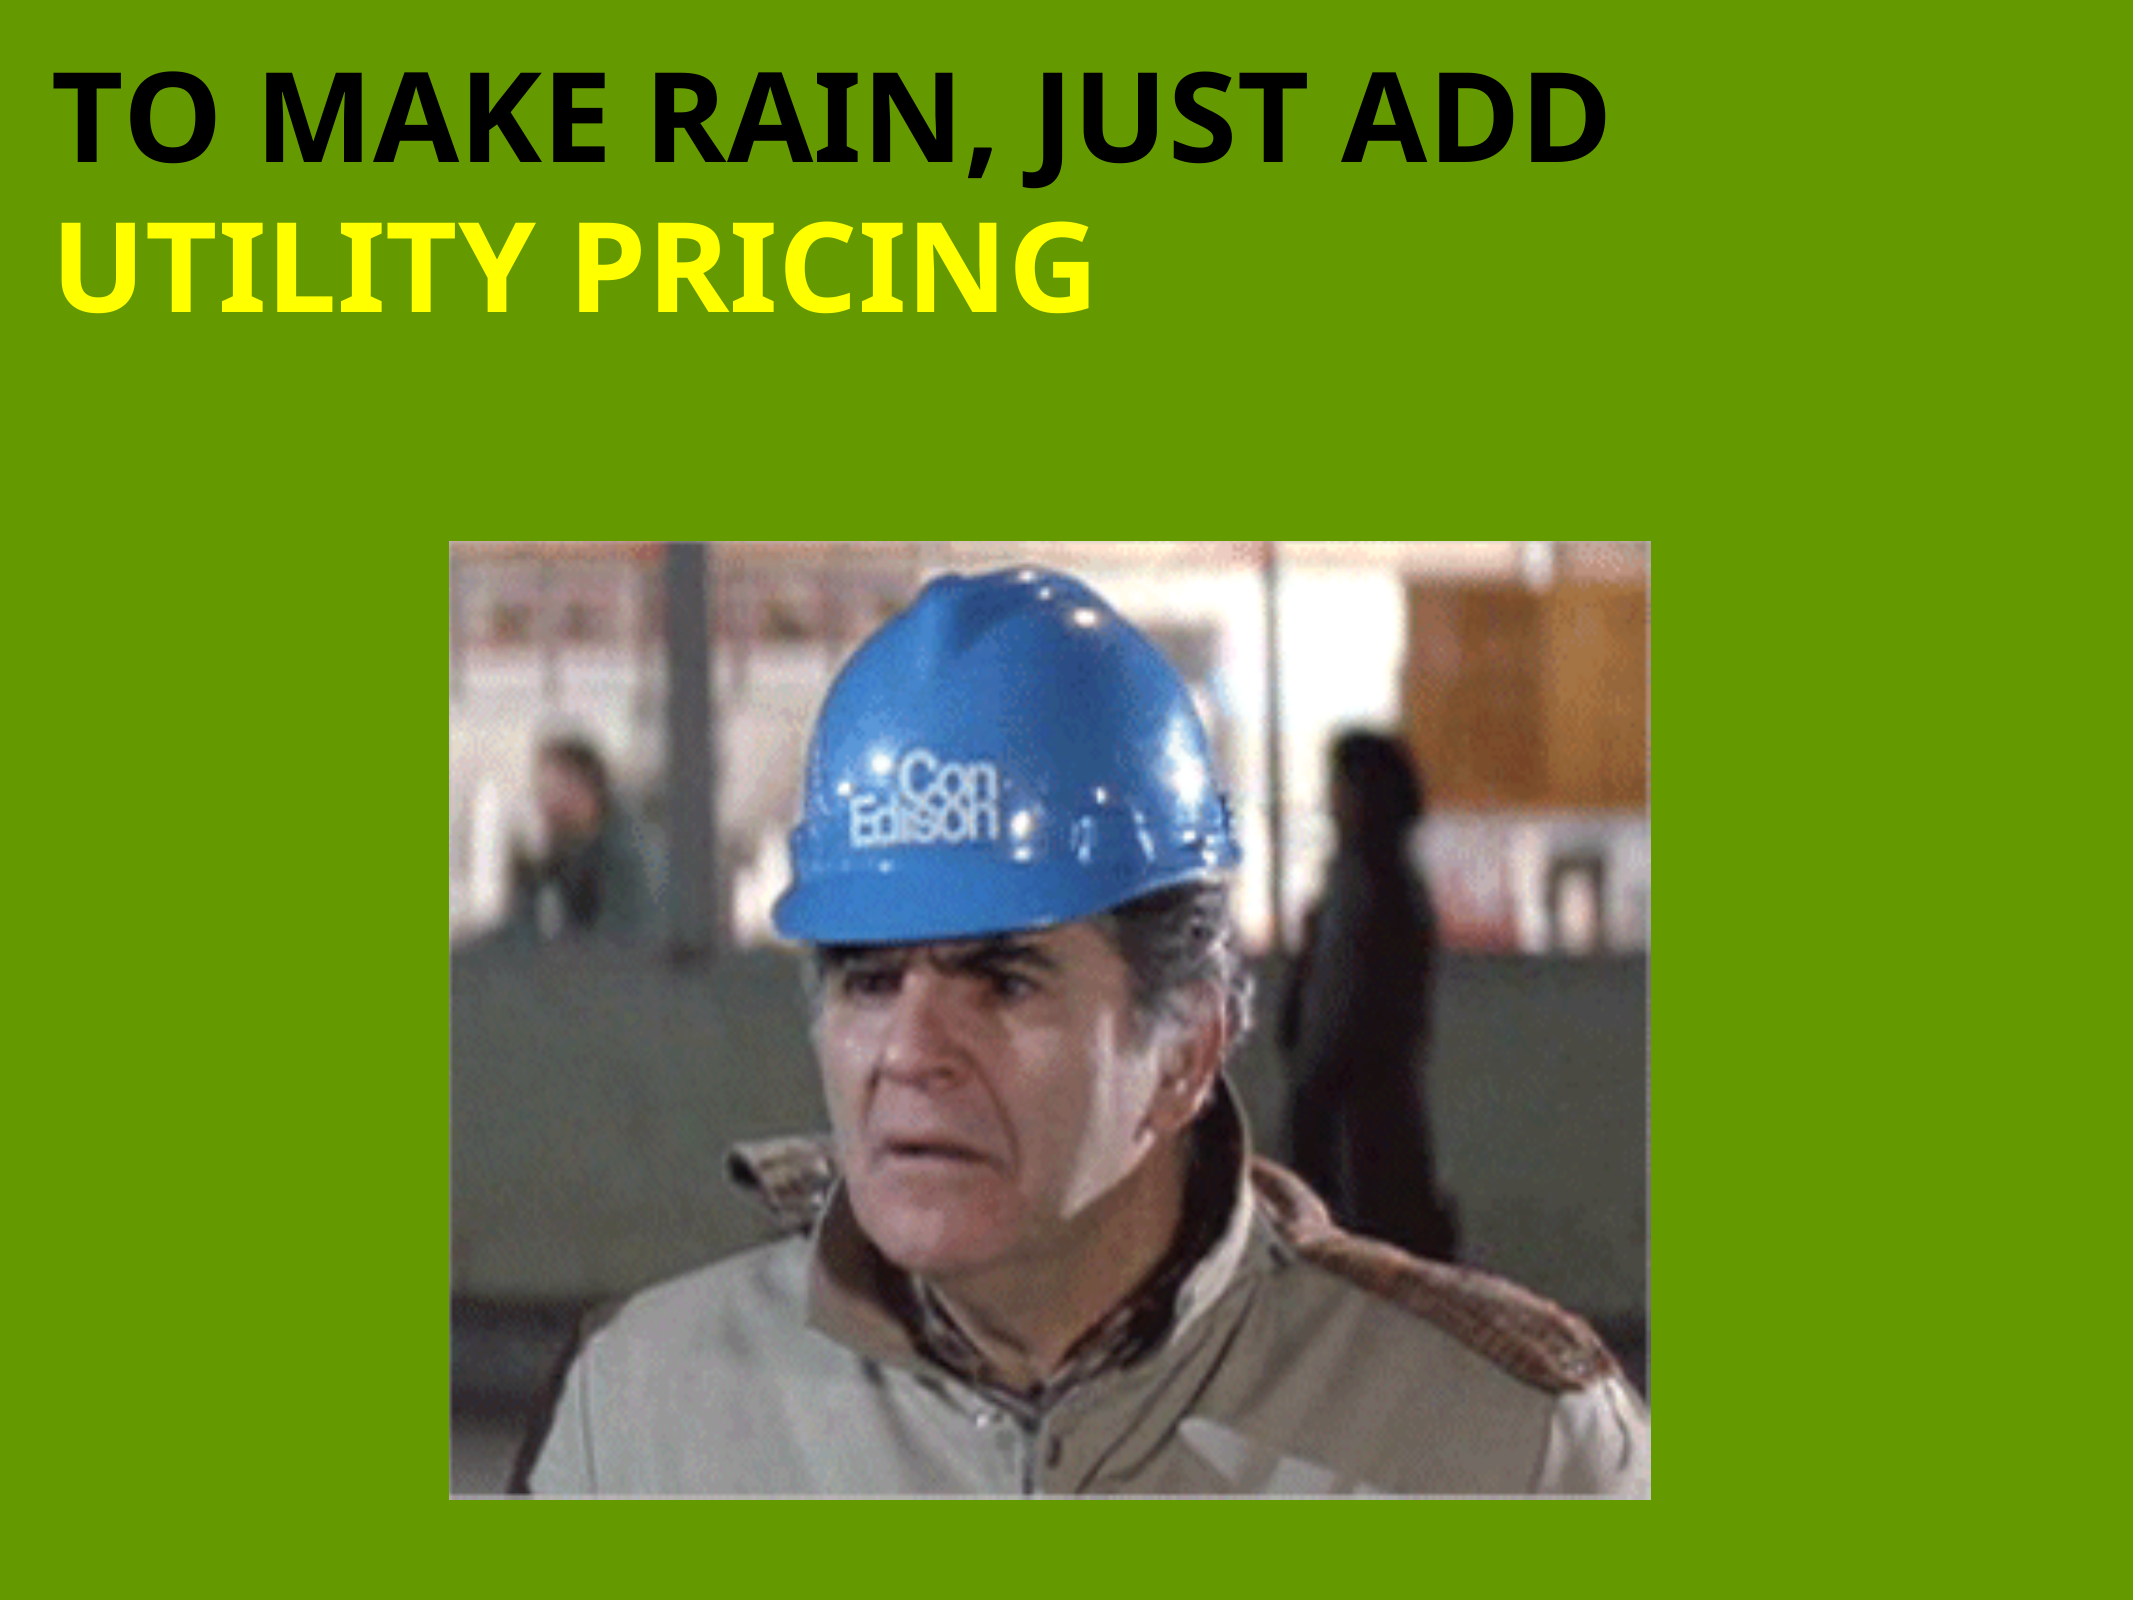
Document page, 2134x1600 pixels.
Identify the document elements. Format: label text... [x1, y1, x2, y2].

picture [449, 541, 1651, 1501]
text_box TO MAKE RAIN, JUST ADD UTILITY PRICING [41, 37, 2063, 413]
